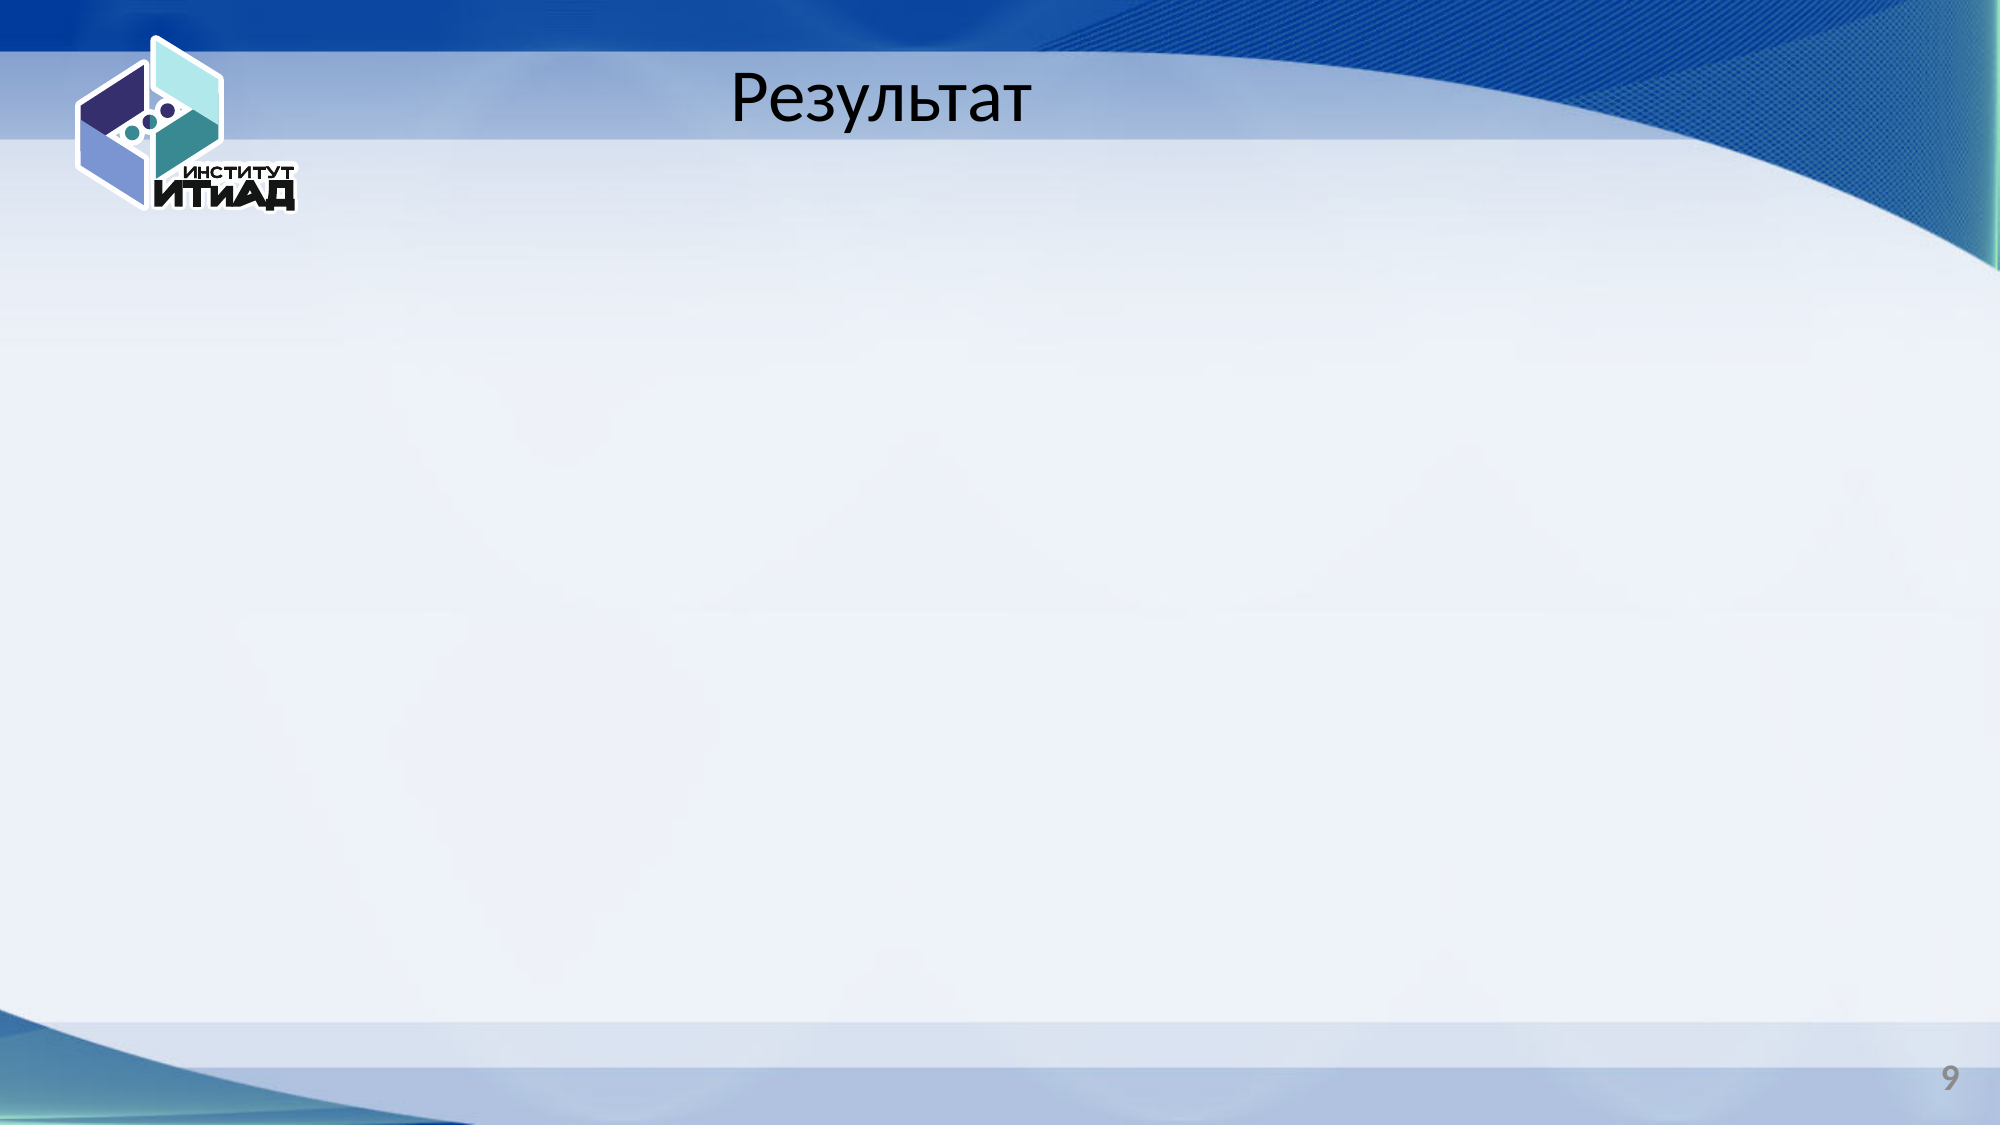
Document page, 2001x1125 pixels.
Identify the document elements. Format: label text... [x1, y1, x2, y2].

text_box Результат [715, 38, 1362, 144]
picture [0, 0, 2000, 1125]
